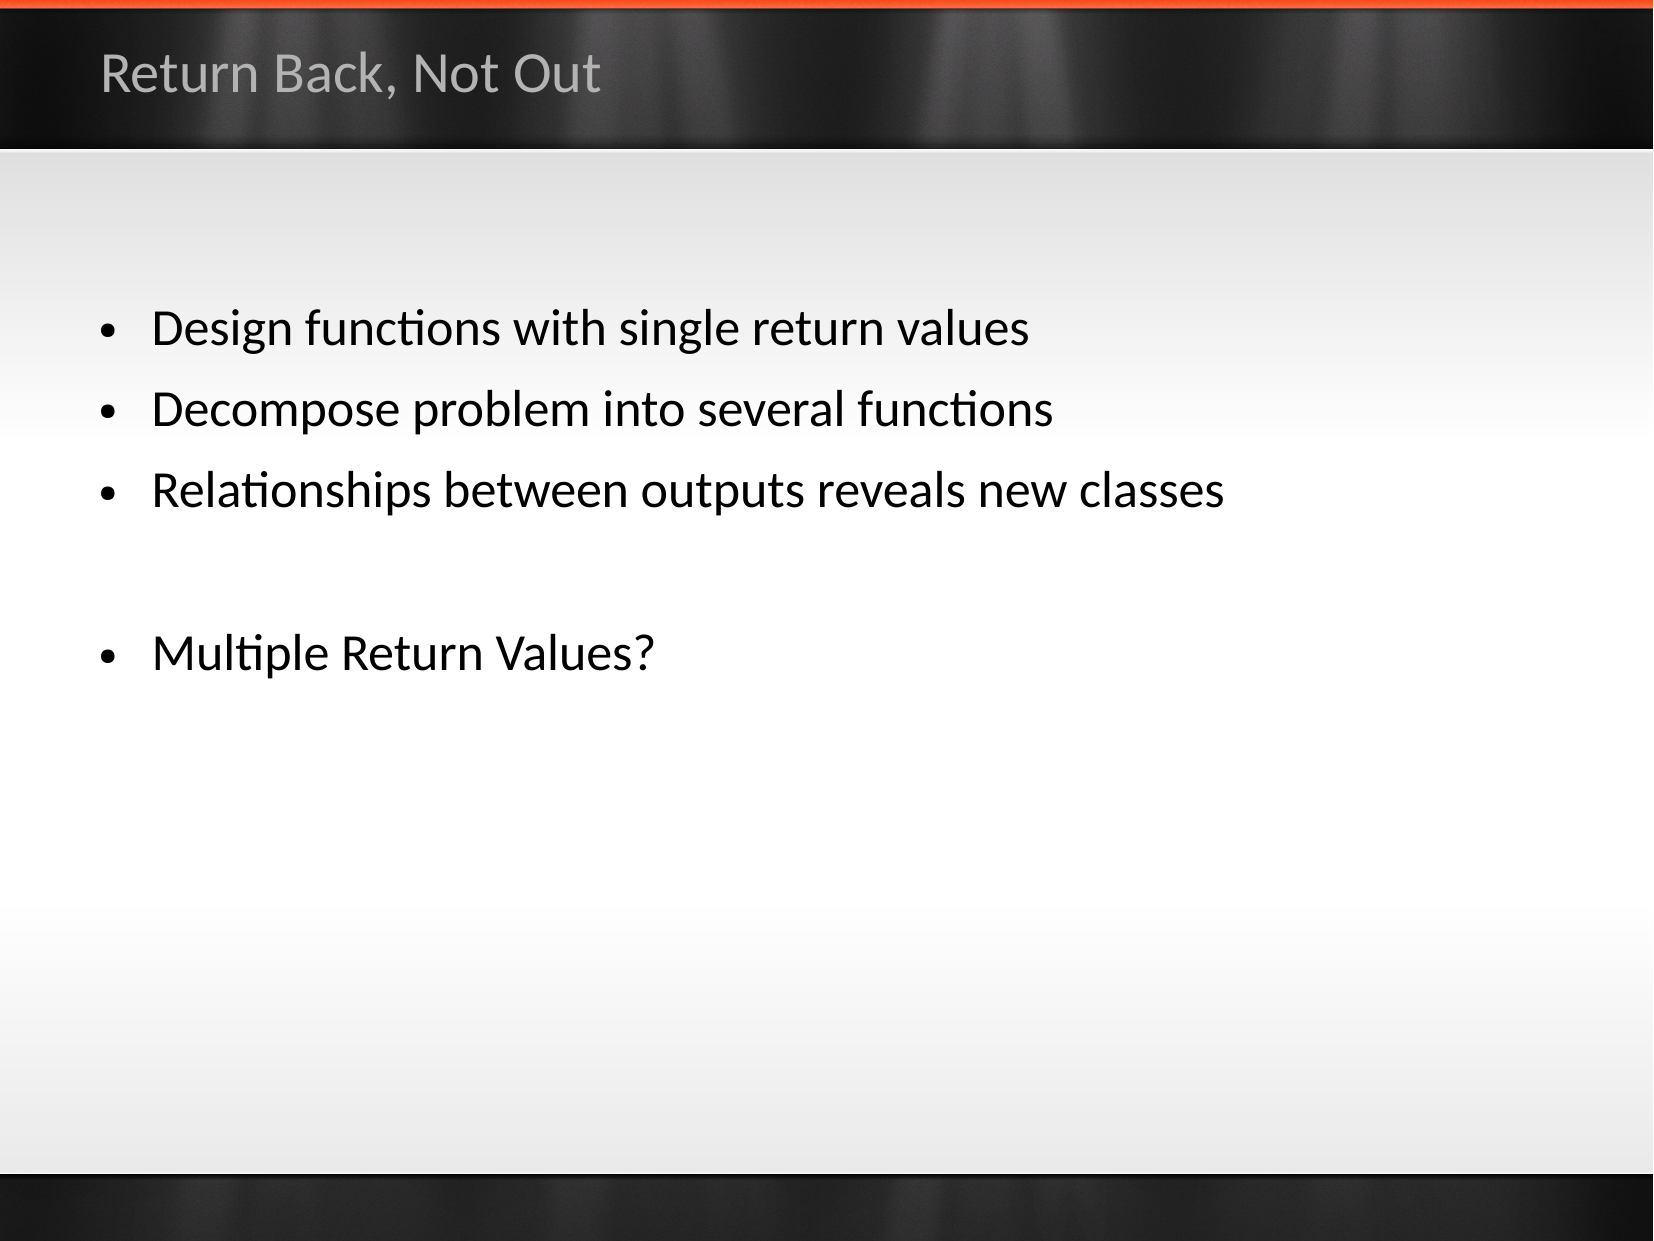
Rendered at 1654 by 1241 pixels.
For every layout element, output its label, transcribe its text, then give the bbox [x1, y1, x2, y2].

picture [0, 0, 1653, 1241]
title Return Back, Not Out [100, 6, 1588, 151]
list Design functions with single return values Decompose problem into several functions Relationships between outputs reveals new classes Multiple Return Values? [80, 305, 1569, 1125]
